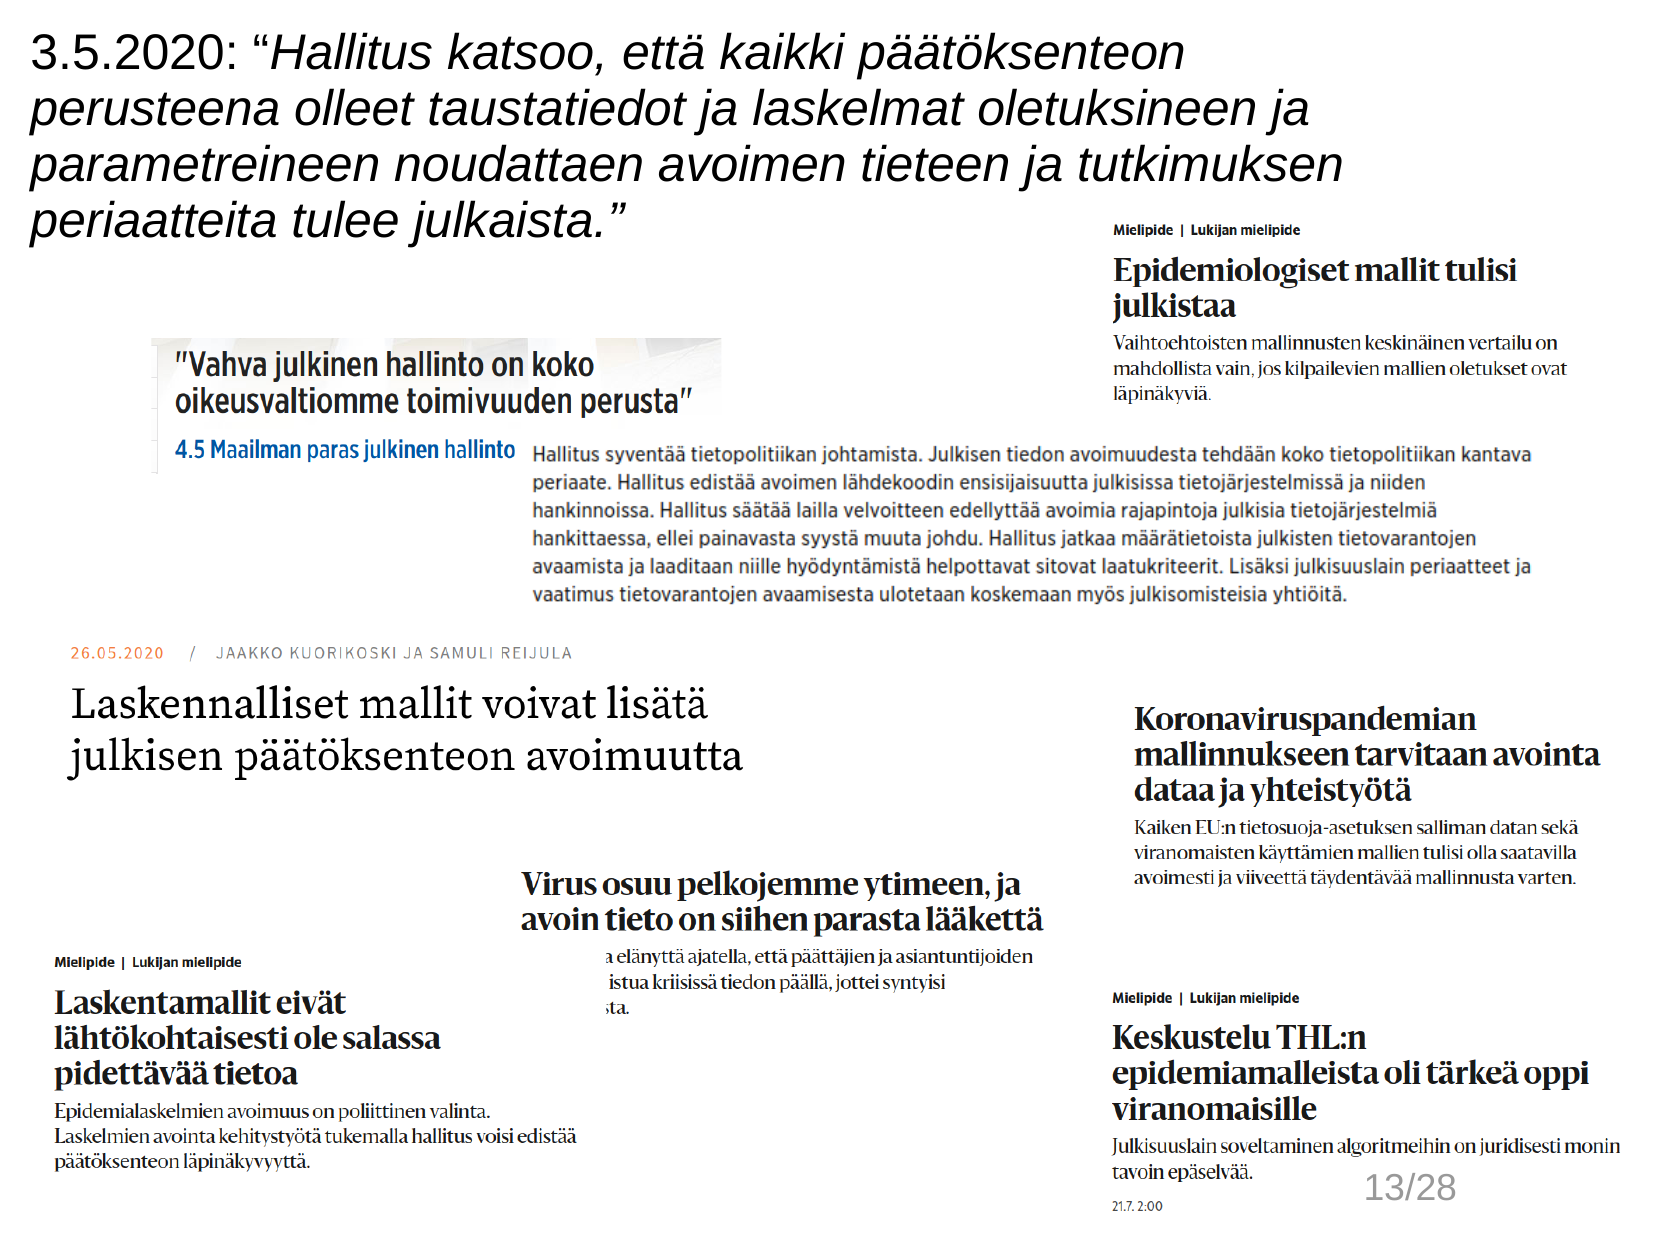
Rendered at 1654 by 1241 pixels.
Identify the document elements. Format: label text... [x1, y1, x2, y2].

picture [30, 338, 1568, 795]
text_box 3.5.2020: “Hallitus katsoo, että kaikki päätöksenteon perusteena olleet taustatiedot ja laskelmat oletuksineen ja parametreineen noudattaen avoimen tieteen ja tutkimuksen periaatteita tulee julkaista.” [15, 17, 1381, 256]
picture [36, 856, 1059, 1186]
picture [1115, 691, 1626, 902]
picture [1095, 975, 1636, 1215]
picture [1095, 208, 1635, 406]
text_box <number>/28 [1348, 1158, 1654, 1230]
